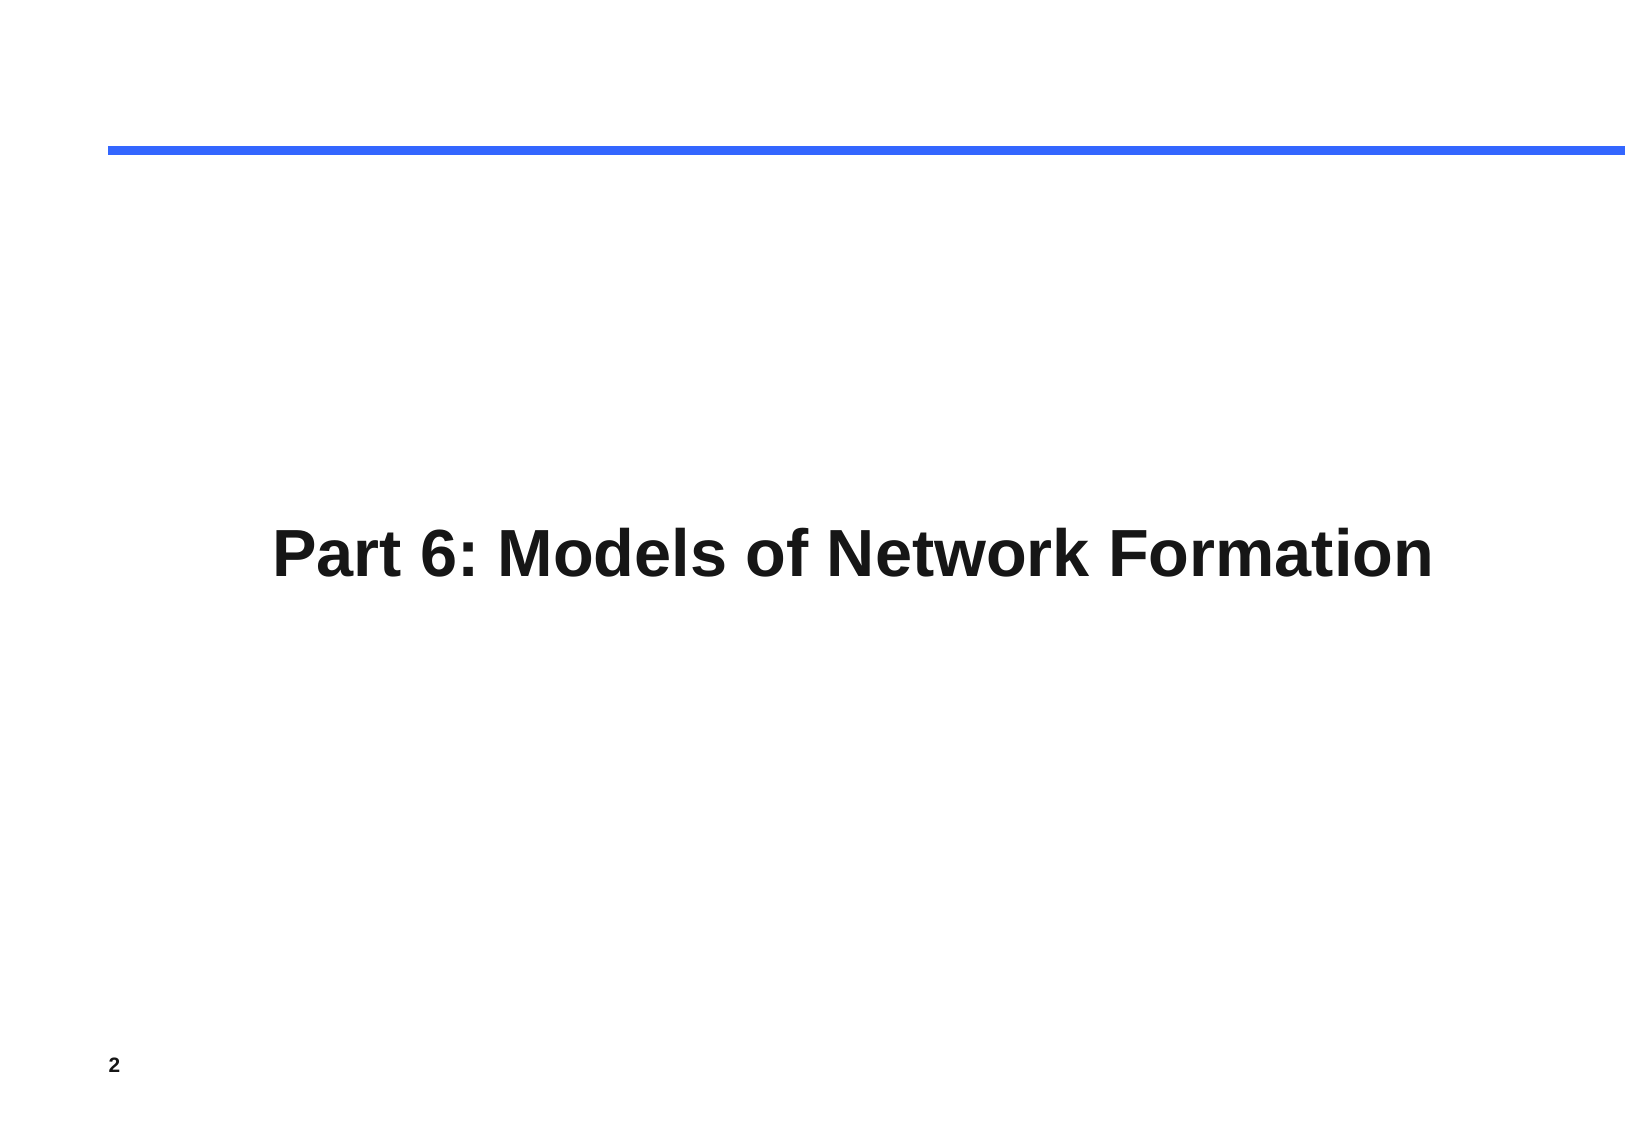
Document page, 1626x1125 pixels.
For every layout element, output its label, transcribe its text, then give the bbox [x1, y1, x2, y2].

text_box <number> [108, 1051, 188, 1077]
title Part 6: Models of Network Formation [129, 500, 1579, 600]
